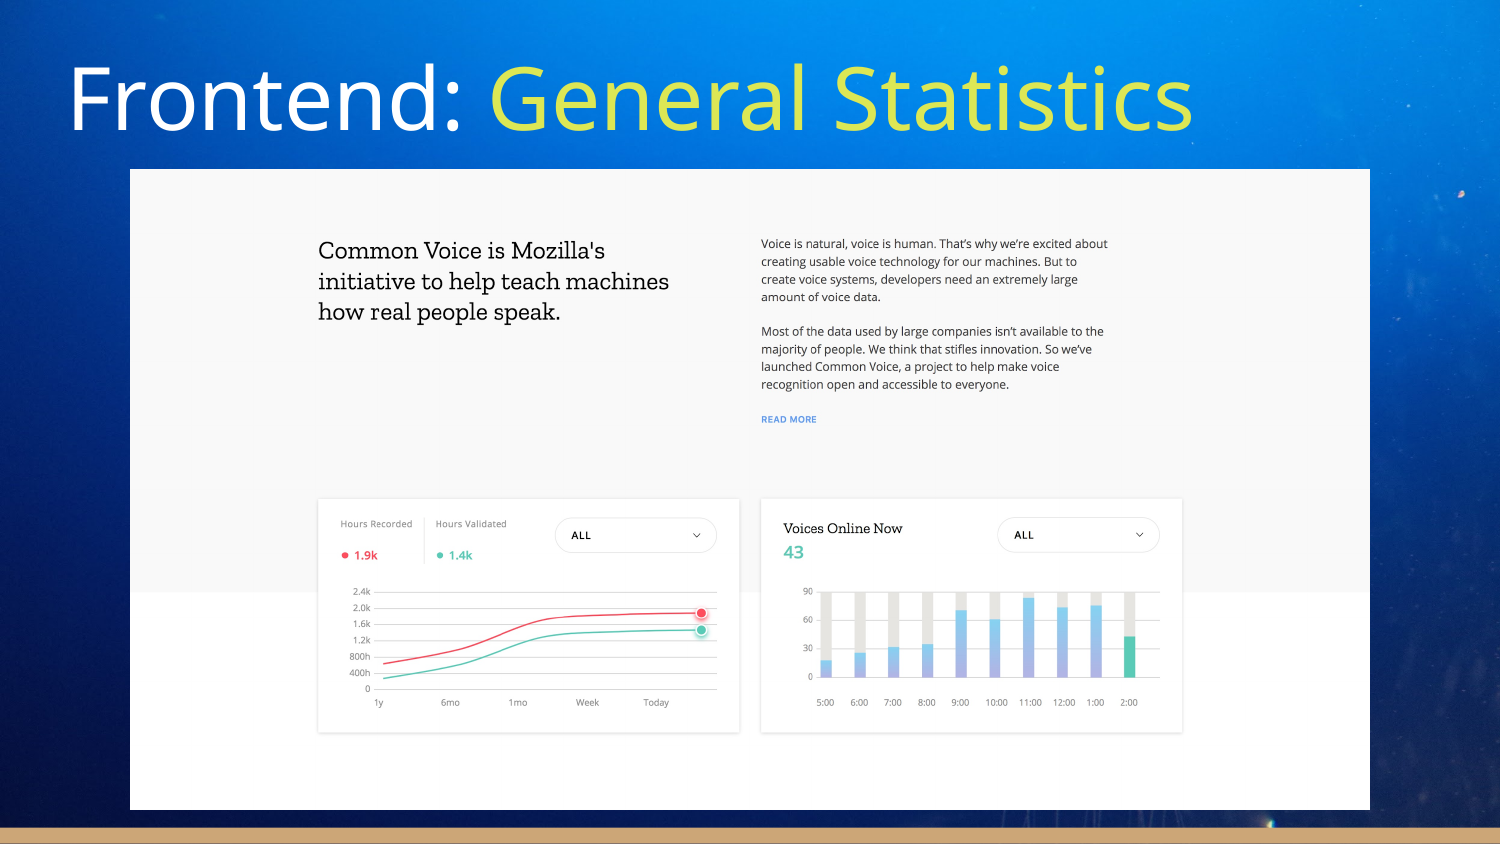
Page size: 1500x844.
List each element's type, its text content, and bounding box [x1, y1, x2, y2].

picture [0, 0, 1500, 827]
title Frontend: General Statistics [51, 38, 1449, 154]
